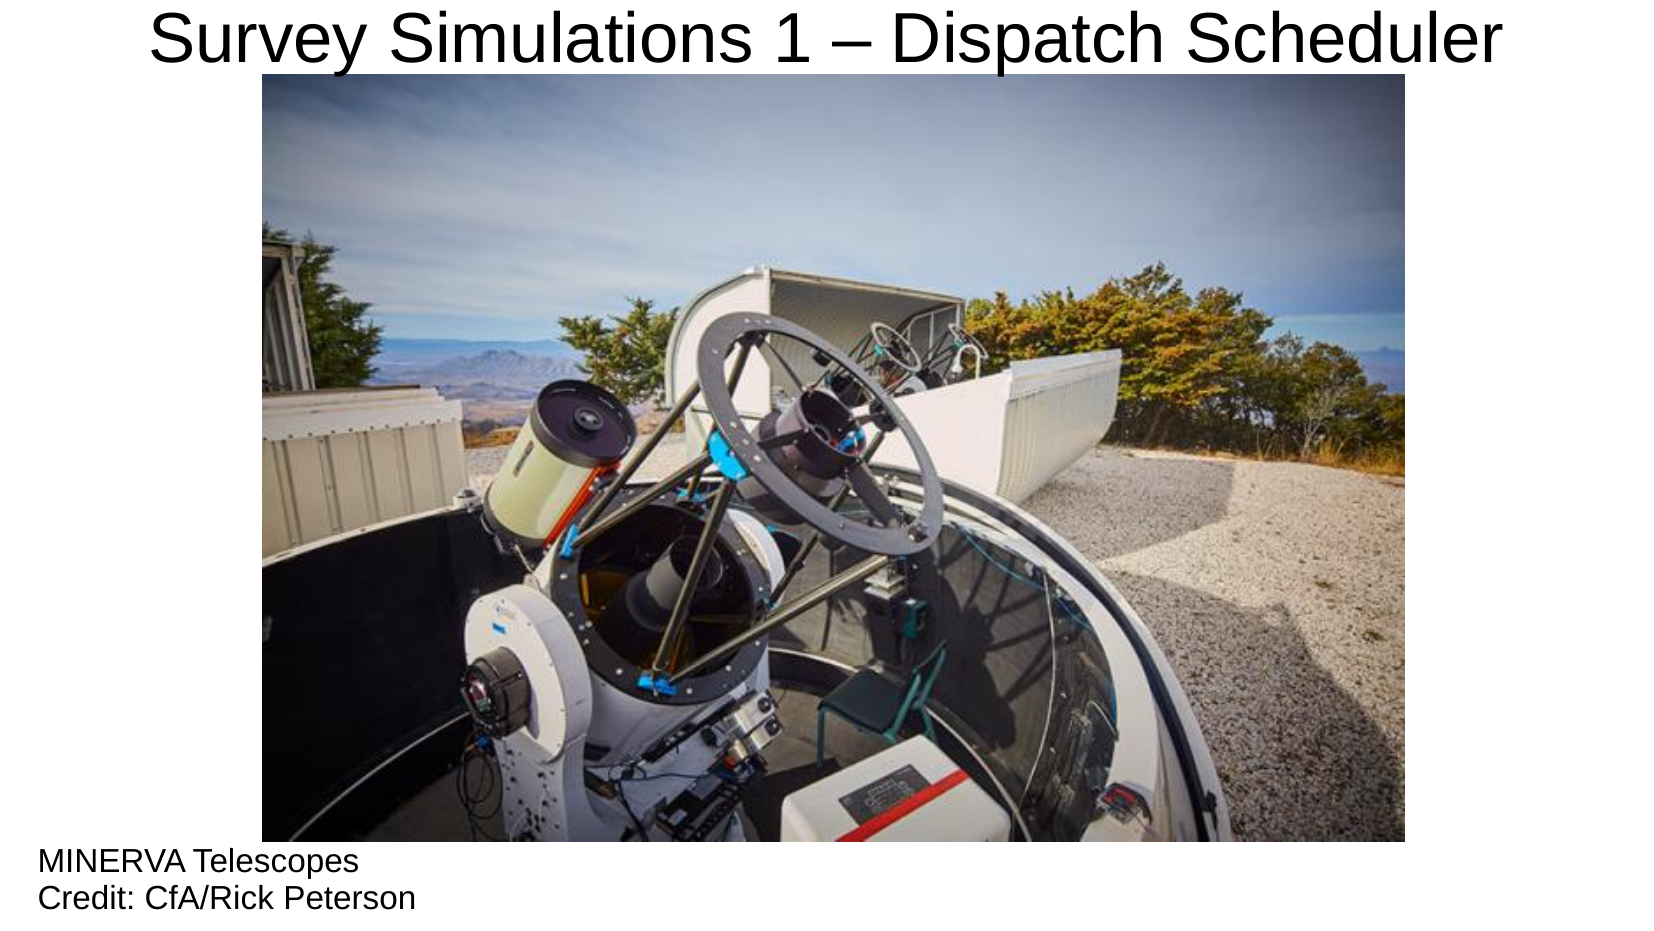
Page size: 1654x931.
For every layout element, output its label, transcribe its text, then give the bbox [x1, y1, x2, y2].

title Survey Simulations 1 – Dispatch Scheduler [0, 0, 1654, 78]
picture [262, 78, 1405, 825]
subtitle MINERVA Telescopes Credit: CfA/Rick Peterson [37, 825, 1571, 931]
